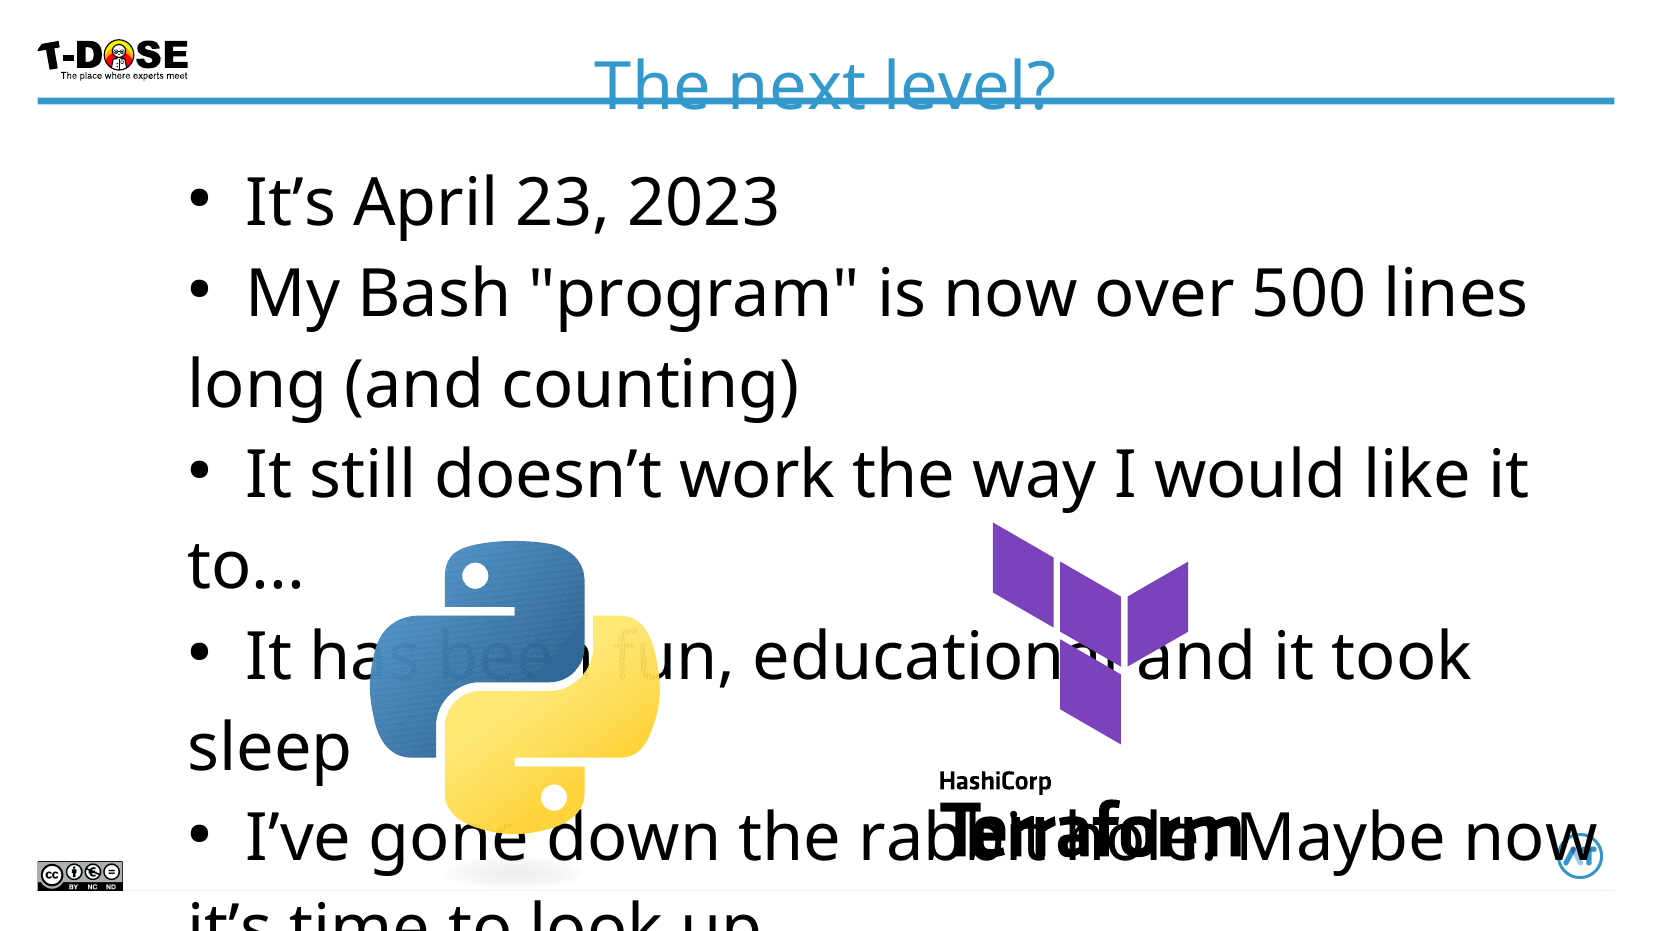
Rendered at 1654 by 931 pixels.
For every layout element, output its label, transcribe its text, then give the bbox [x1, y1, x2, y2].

picture [1577, 833, 1588, 852]
text_box It’s April 23, 2023 My Bash "program" is now over 500 lines long (and counting) It still doesn’t work the way I would like it to... It has been fun, educational and it took sleep I’ve gone down the rabbit hole. Maybe now it’s time to look up... [187, 154, 1613, 490]
picture [1557, 833, 1603, 879]
picture [369, 540, 691, 893]
picture [37, 861, 123, 891]
picture [899, 487, 1282, 893]
text_box The next level? [37, 38, 1615, 106]
picture [1557, 833, 1565, 853]
